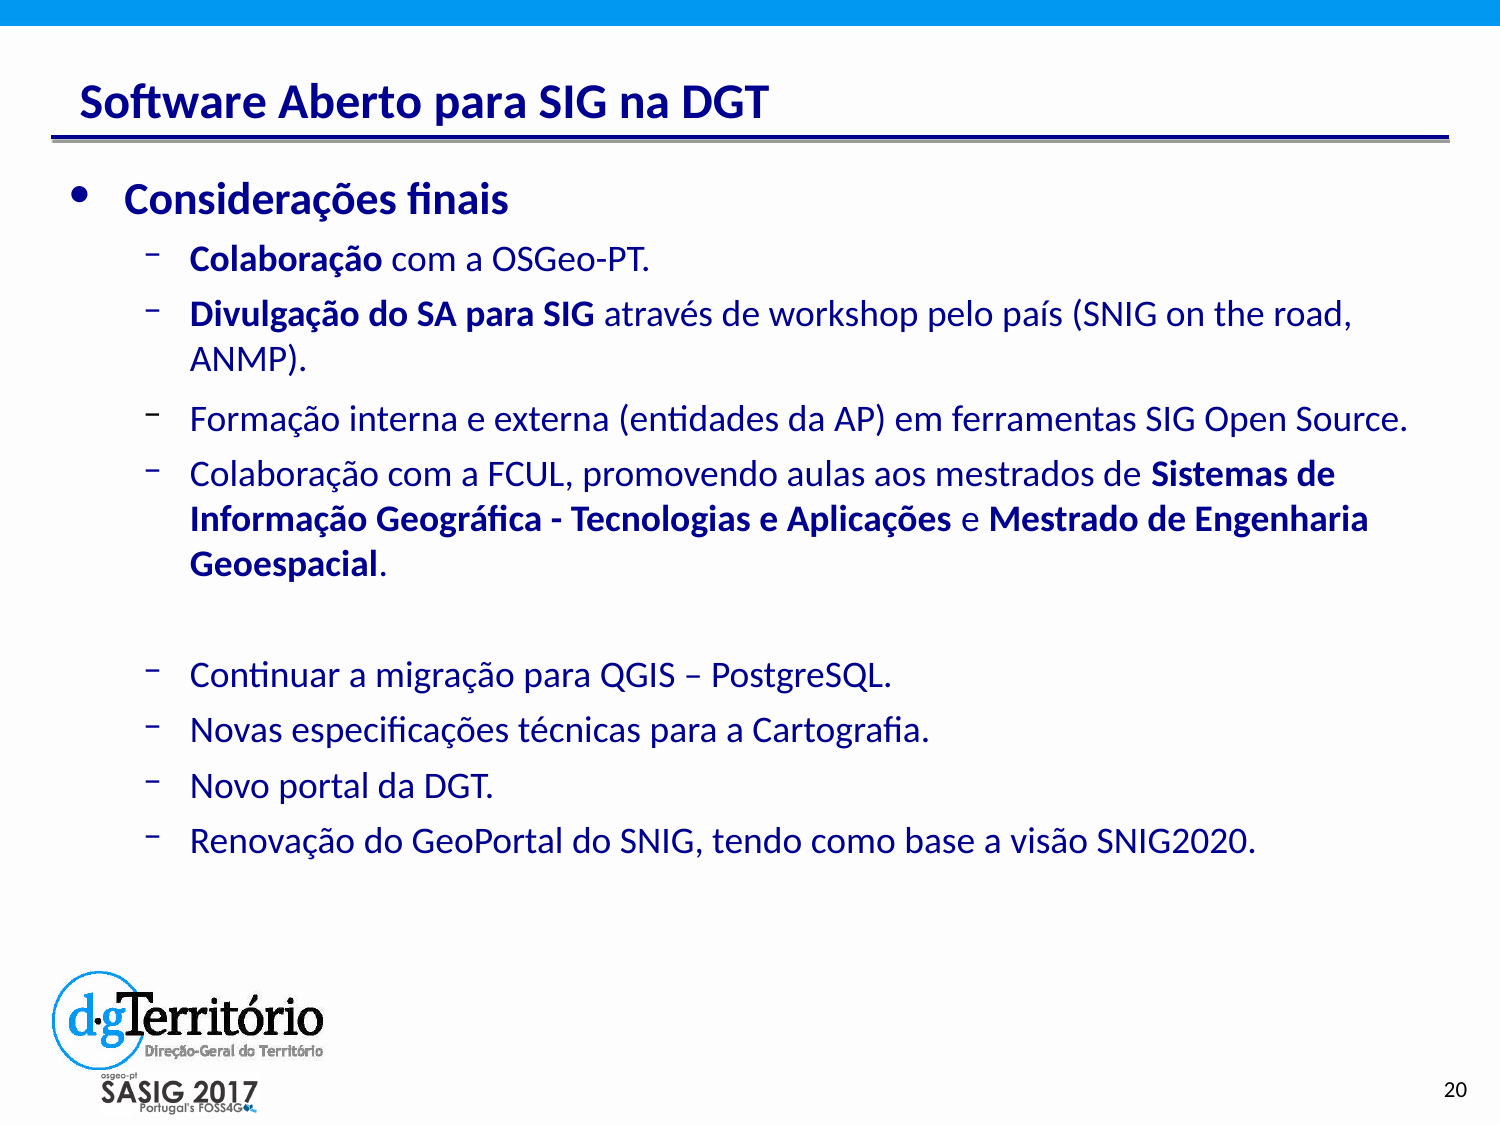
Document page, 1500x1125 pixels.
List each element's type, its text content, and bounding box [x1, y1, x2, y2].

list Considerações finais Colaboração com a OSGeo-PT. Divulgação do SA para SIG através de workshop pelo país (SNIG on the road, ANMP). Formação interna e externa (entidades da AP) em ferramentas SIG Open Source. Colaboração com a FCUL, promovendo aulas aos mestrados de Sistemas de Informação Geográfica - Tecnologias e Aplicações e Mestrado de Engenharia Geoespacial. Continuar a migração para QGIS – PostgreSQL. Novas especificações técnicas para a Cartografia. Novo portal da DGT. Renovação do GeoPortal do SNIG, tendo como base a visão SNIG2020. [53, 160, 1447, 1000]
picture [0, 0, 1500, 1125]
text_box Software Aberto para SIG na DGT [64, 42, 1146, 137]
text_box <number> [1169, 1066, 1483, 1107]
